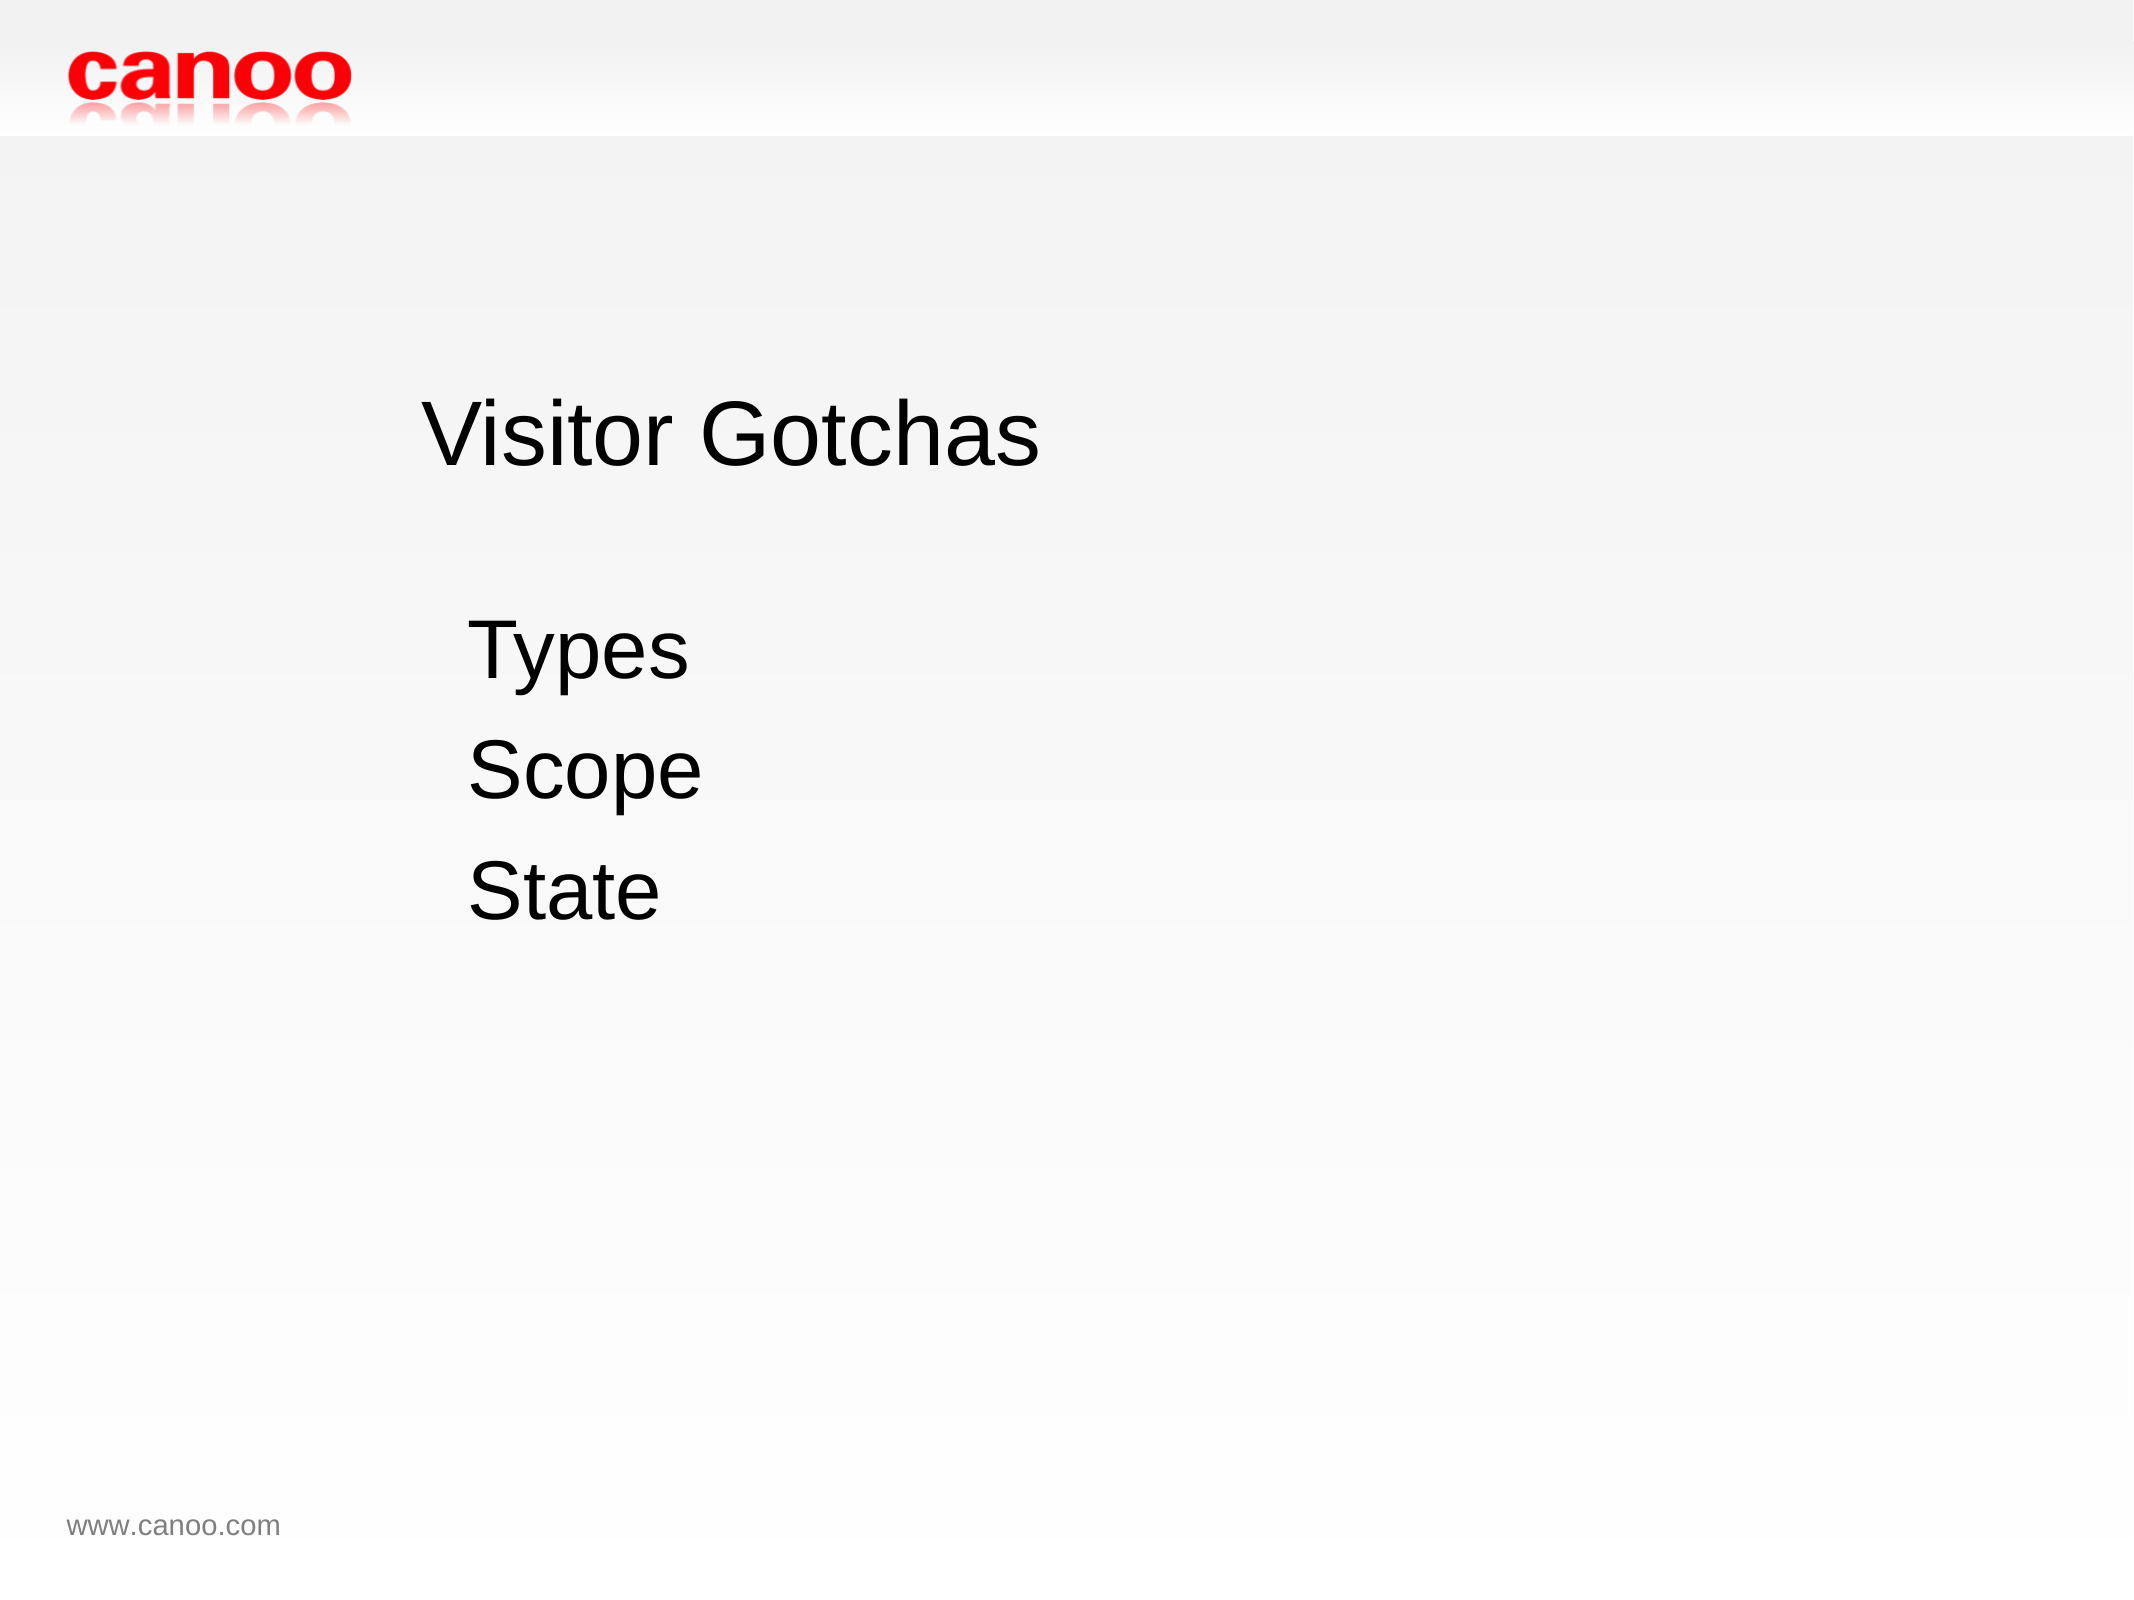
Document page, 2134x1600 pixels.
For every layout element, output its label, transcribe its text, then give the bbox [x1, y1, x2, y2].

text_box Visitor Gotchas Types Scope State [421, 373, 2134, 1395]
picture [65, 48, 353, 154]
